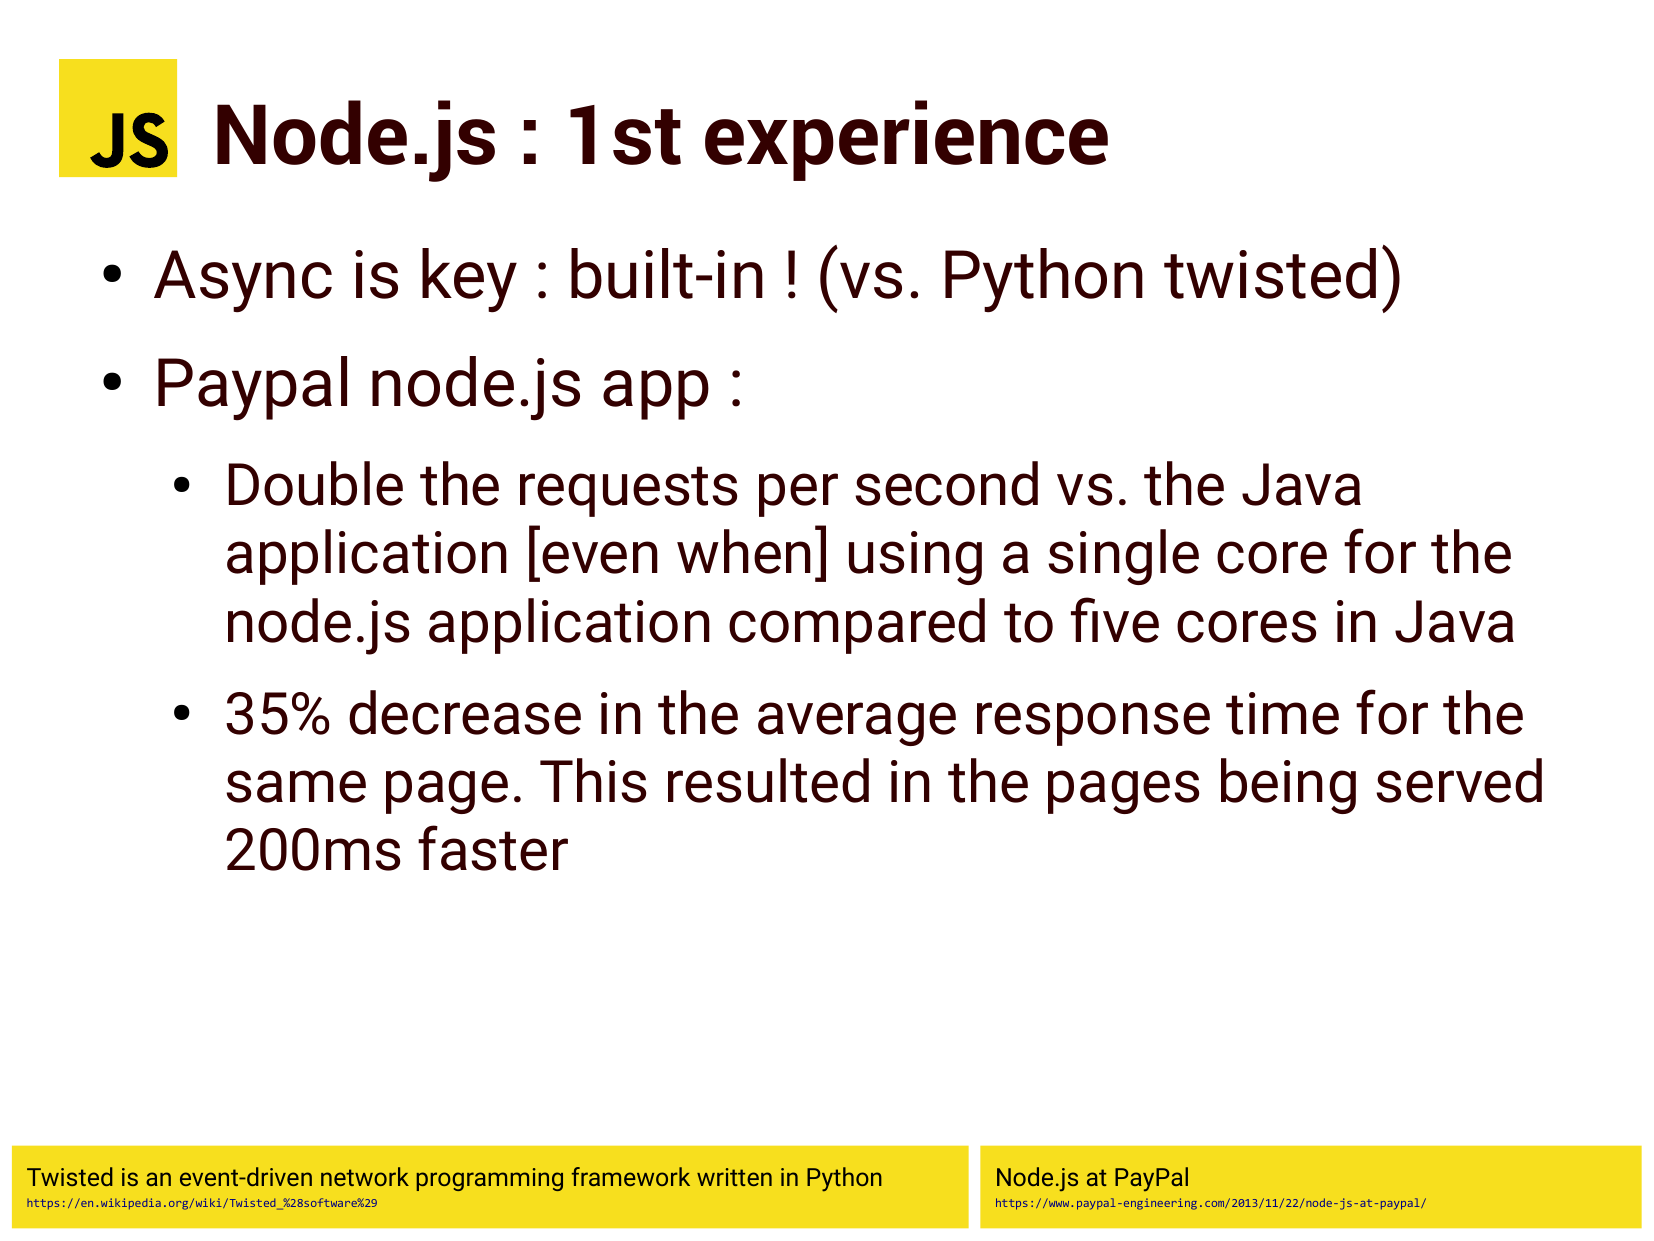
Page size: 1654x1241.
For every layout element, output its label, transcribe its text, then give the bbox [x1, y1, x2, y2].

list Async is key : built-in ! (vs. Python twisted) Paypal node.js app : Double the requests per second vs. the Java application [even when] using a single core for the node.js application compared to five cores in Java 35% decrease in the average response time for the same page. This resulted in the pages being served 200ms faster [82, 236, 1571, 1093]
text_box Twisted is an event-driven network programming framework written in Python https://en.wikipedia.org/wiki/Twisted_%28software%29 [11, 1145, 969, 1229]
title Node.js : 1st experience [194, 72, 1559, 201]
text_box Node.js at PayPal https://www.paypal-engineering.com/2013/11/22/node-js-at-paypal/ [980, 1145, 1642, 1229]
